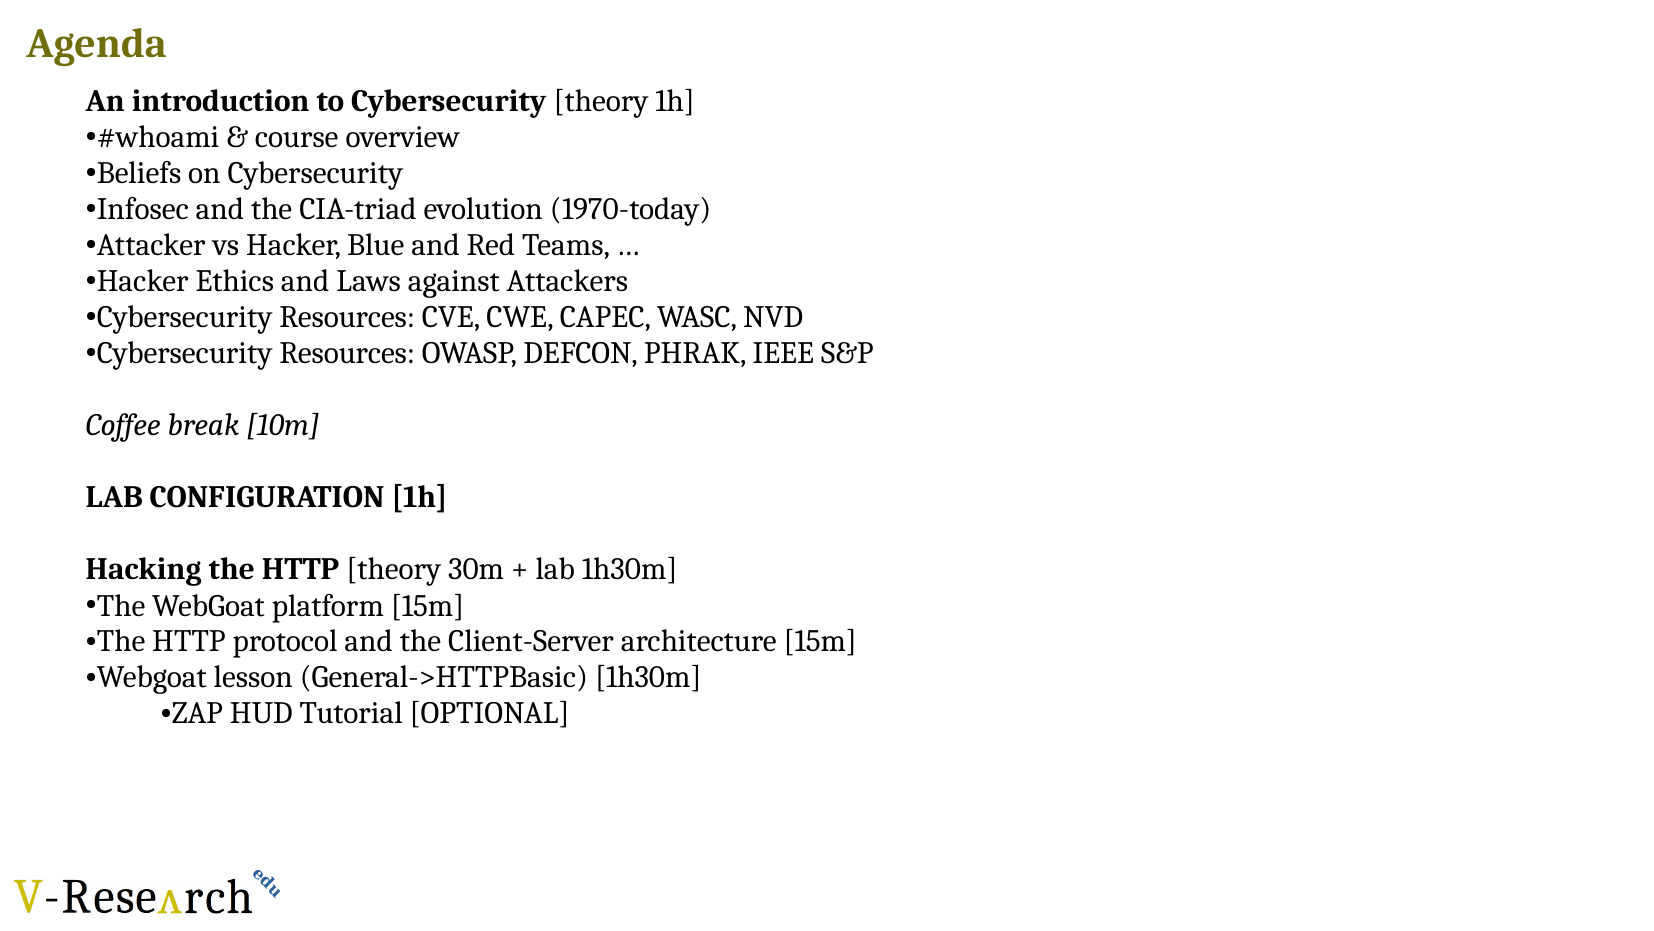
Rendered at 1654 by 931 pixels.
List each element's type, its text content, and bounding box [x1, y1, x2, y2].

text_box An introduction to Cybersecurity [theory 1h] #whoami & course overview Beliefs on Cybersecurity Infosec and the CIA-triad evolution (1970-today) Attacker vs Hacker, Blue and Red Teams, … Hacker Ethics and Laws against Attackers Cybersecurity Resources: CVE, CWE, CAPEC, WASC, NVD Cybersecurity Resources: OWASP, DEFCON, PHRAK, IEEE S&P Coffee break [10m] LAB CONFIGURATION [1h] Hacking the HTTP [theory 30m + lab 1h30m] The WebGoat platform [15m] The HTTP protocol and the Client-Server architecture [15m] Webgoat lesson (General->HTTPBasic) [1h30m] ZAP HUD Tutorial [OPTIONAL] [70, 76, 1512, 848]
text_box edu [222, 847, 333, 931]
text_box Agenda [11, 12, 1193, 77]
picture [11, 876, 255, 916]
